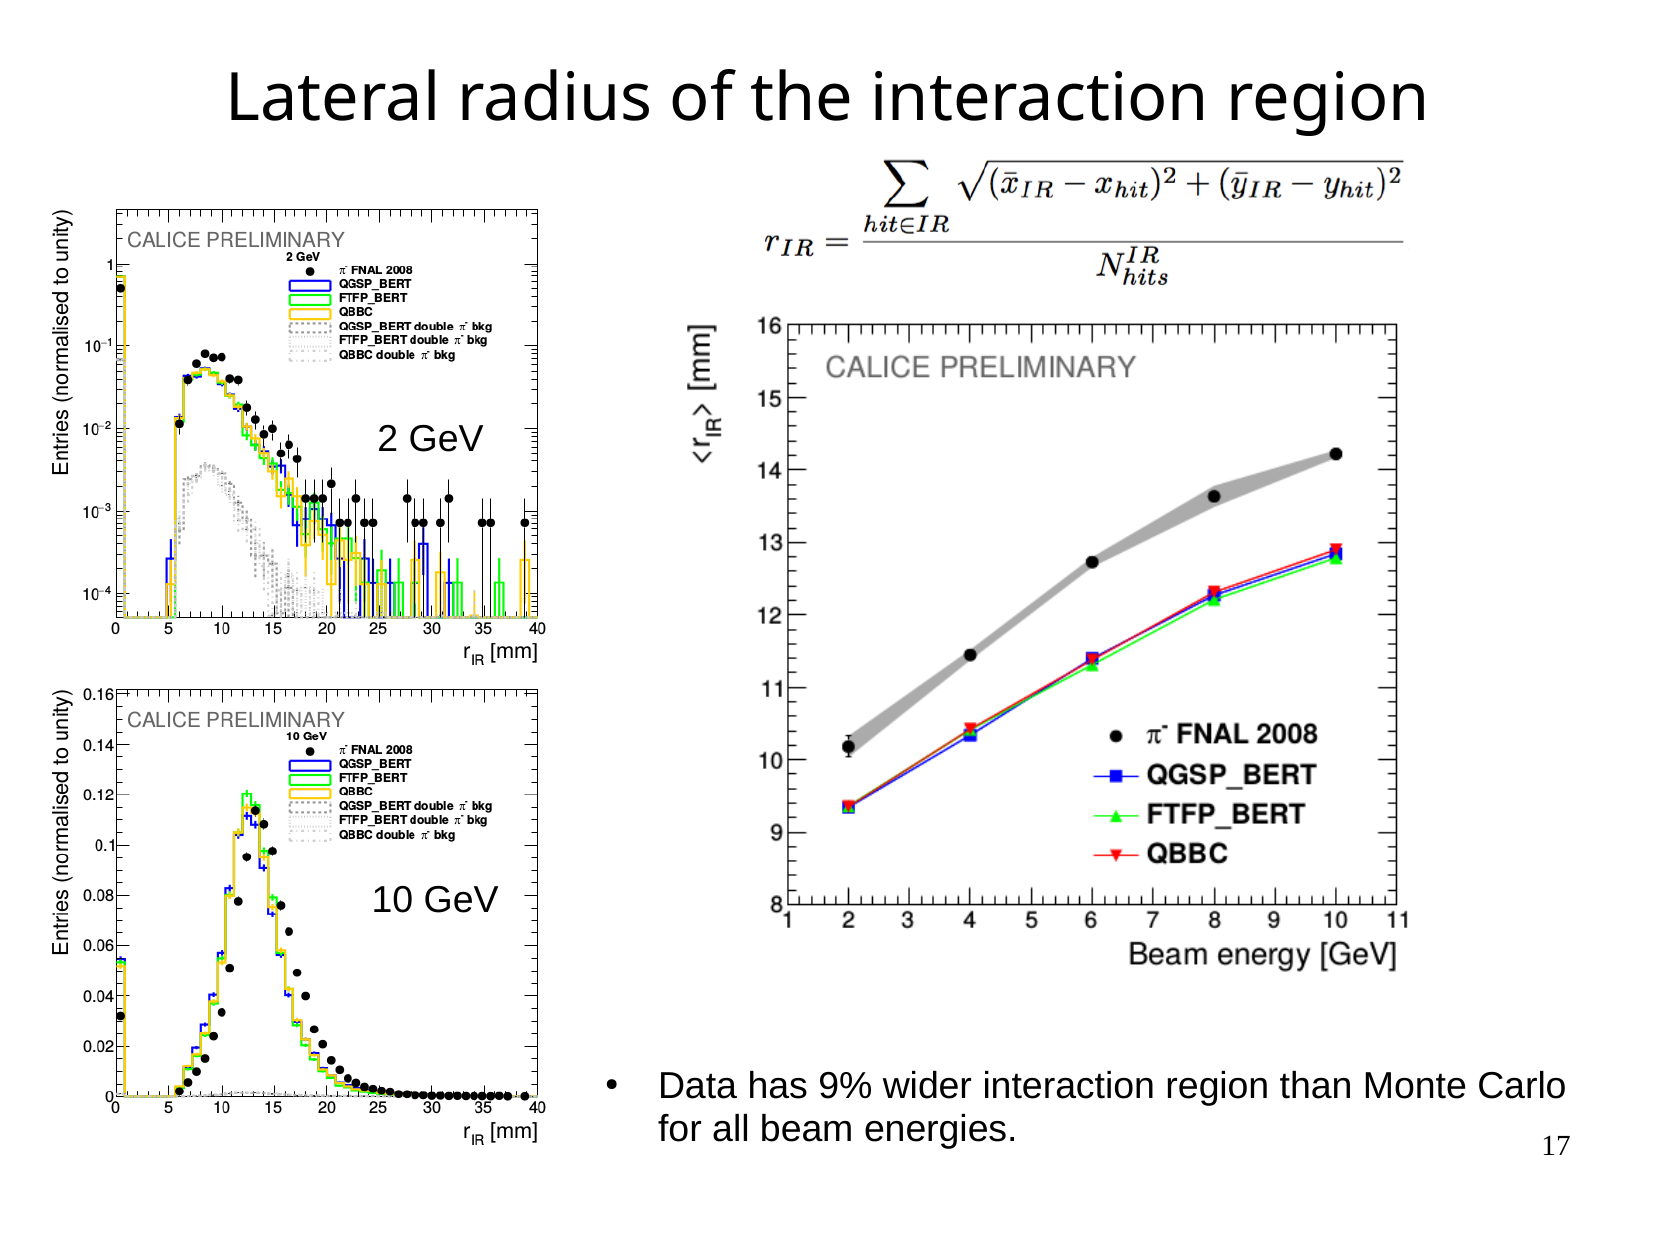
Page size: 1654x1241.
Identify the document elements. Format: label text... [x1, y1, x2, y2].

picture [677, 137, 1426, 973]
list Data has 9% wider interaction region than Monte Carlo for all beam energies. [587, 1064, 1571, 1224]
text_box 2 GeV [362, 410, 499, 468]
text_box 10 GeV [356, 870, 514, 928]
title Lateral radius of the interaction region [85, 52, 1571, 138]
picture [48, 176, 573, 1145]
